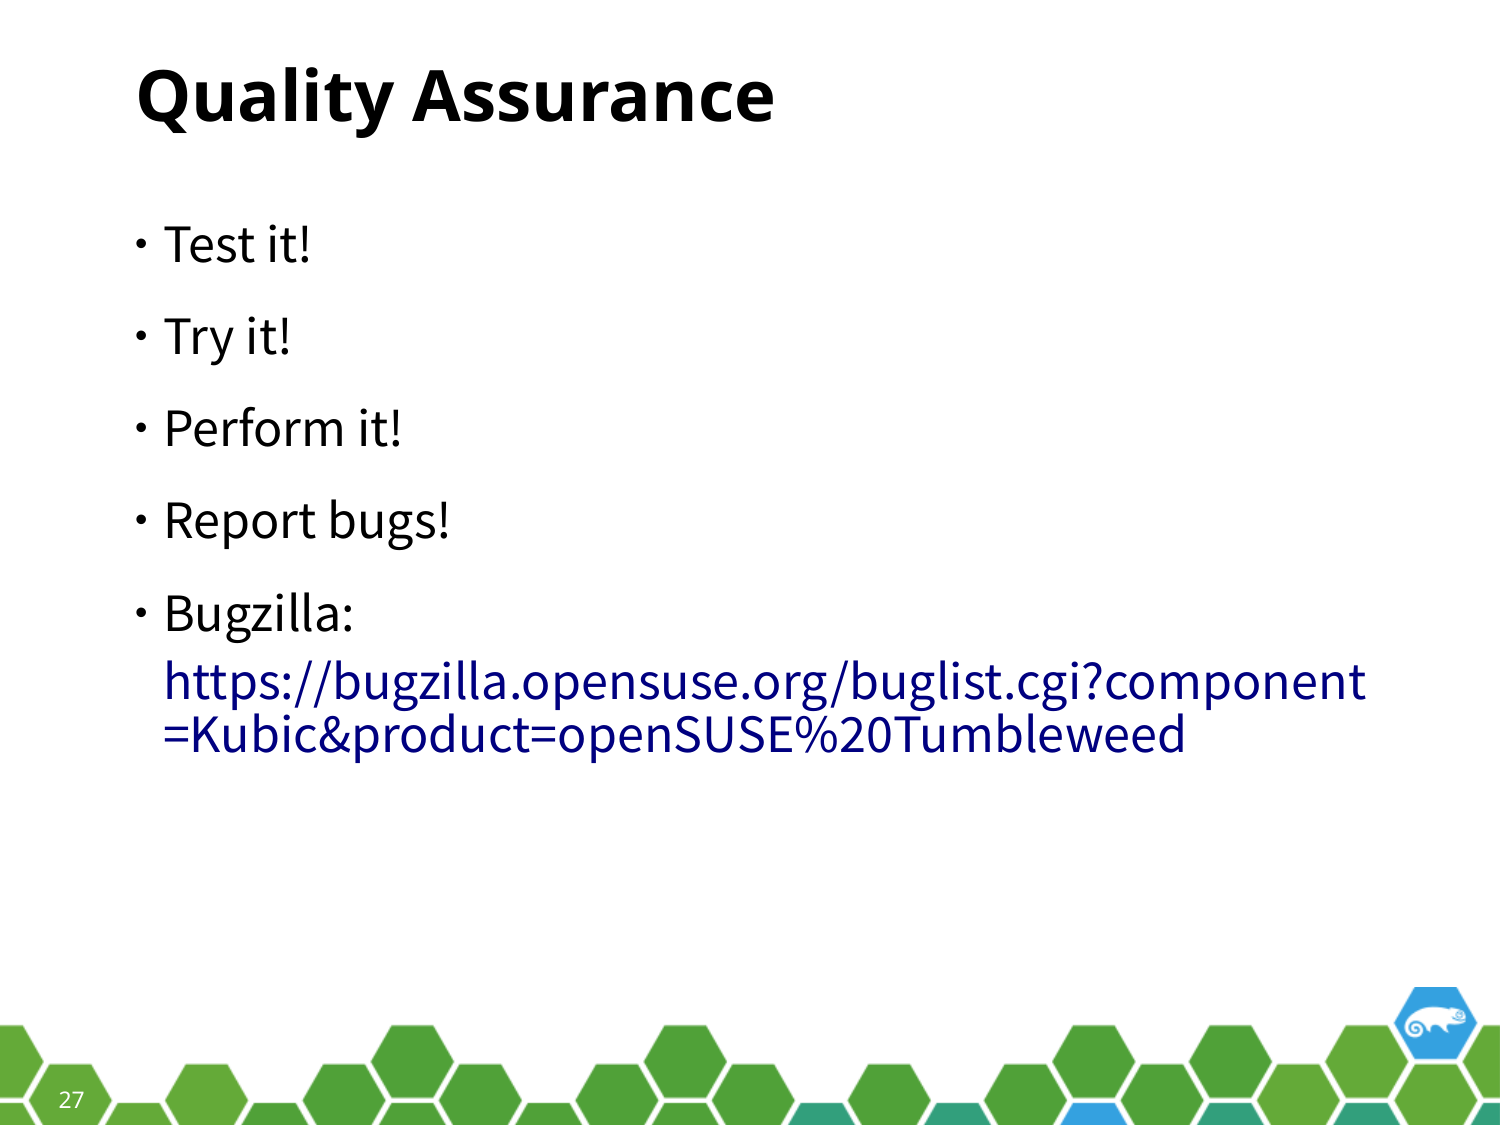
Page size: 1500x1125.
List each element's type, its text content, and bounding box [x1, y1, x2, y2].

title Quality Assurance [135, 12, 1372, 175]
list Test it! Try it! Perform it! Report bugs! Bugzilla: https://bugzilla.opensuse.org/buglist.cgi?component=Kubic&product=openSUSE%20Tumbleweed [135, 208, 1372, 862]
picture [0, 987, 1500, 1125]
